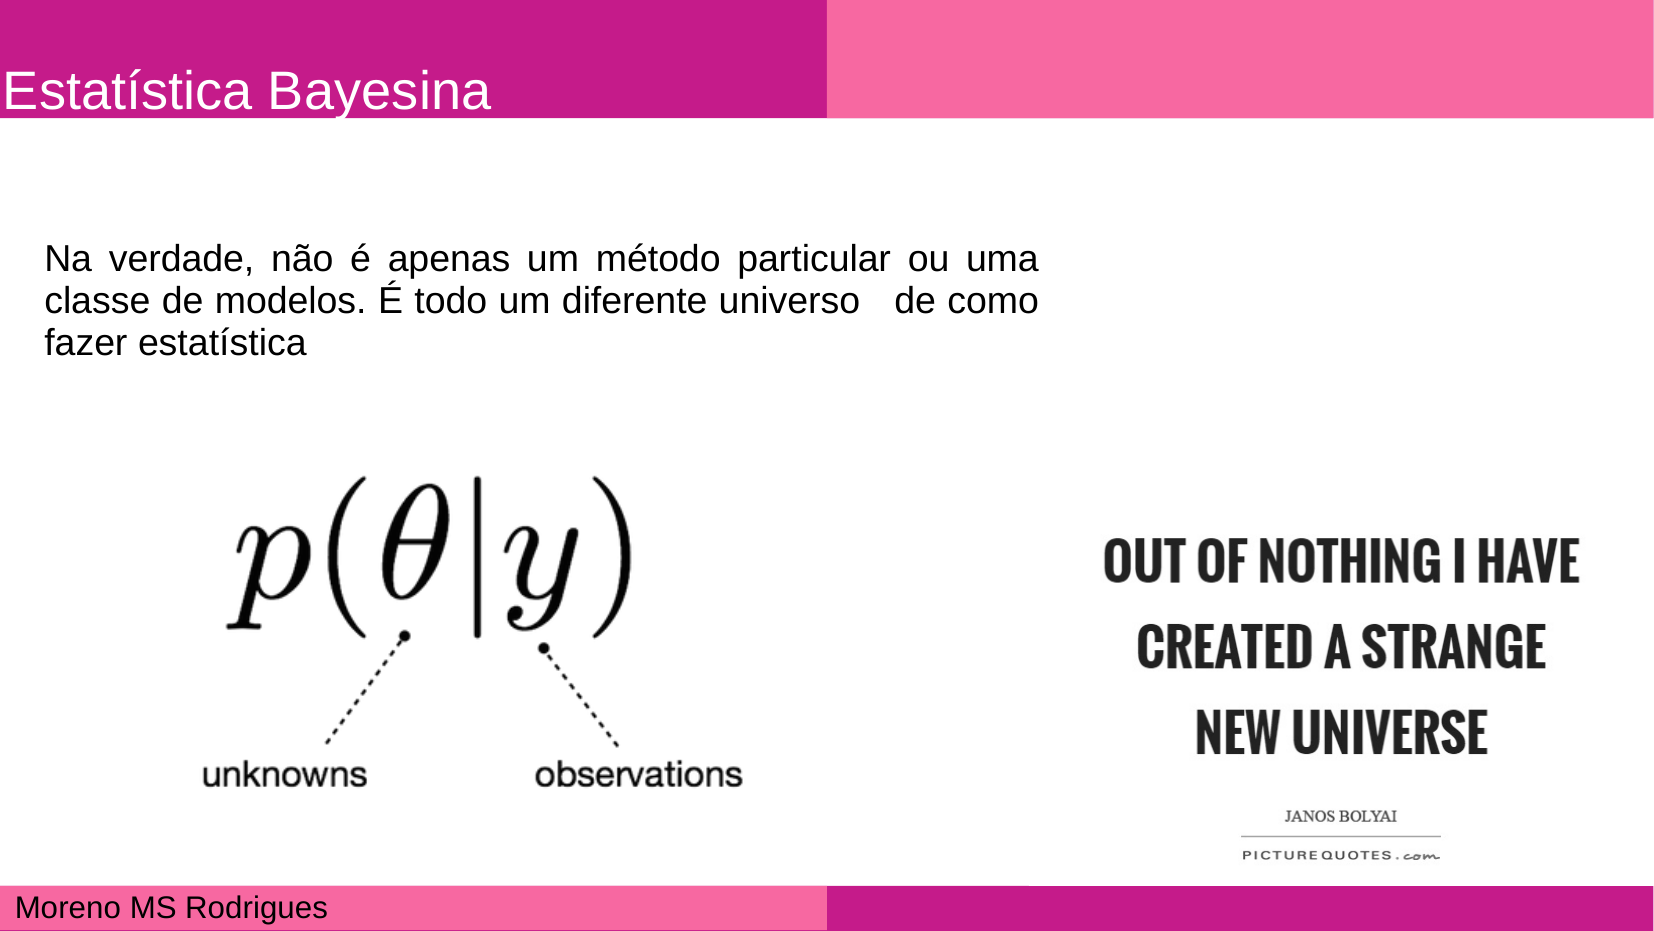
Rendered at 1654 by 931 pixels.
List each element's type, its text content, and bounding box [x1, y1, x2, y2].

picture [1028, 501, 1654, 886]
picture [68, 470, 857, 798]
text_box [404, 885, 1654, 931]
text_box Estatística Bayesina [0, 53, 591, 129]
text_box Na verdade, não é apenas um método particular ou uma classe de modelos. É todo um diferente universo de como fazer estatística [29, 230, 1063, 372]
text_box Moreno MS Rodrigues [0, 882, 404, 931]
text_box [0, 0, 1654, 119]
